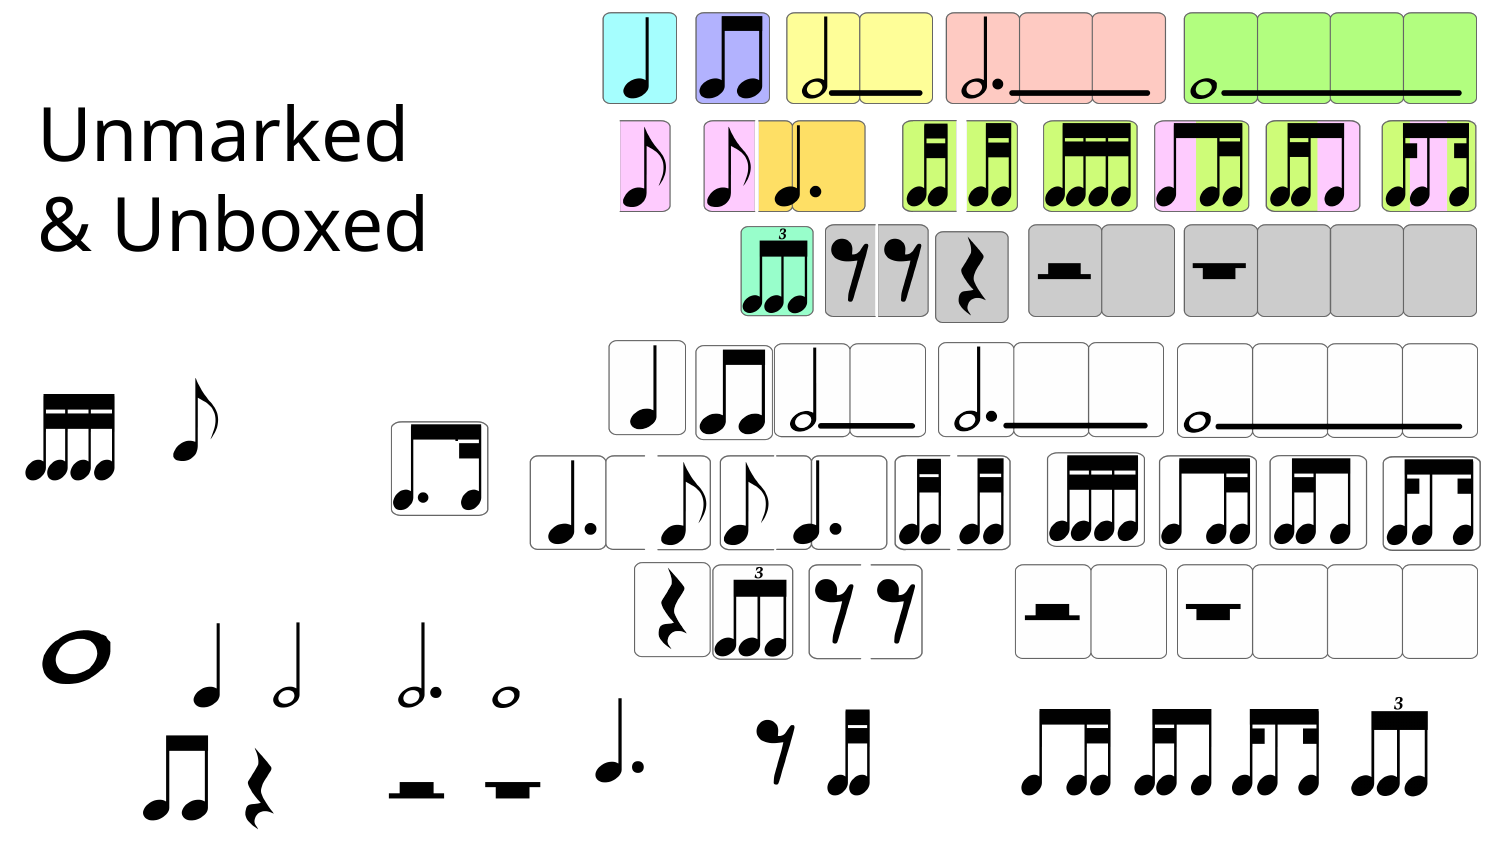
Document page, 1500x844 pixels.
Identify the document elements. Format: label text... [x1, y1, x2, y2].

picture [176, 621, 368, 708]
picture [143, 374, 250, 461]
picture [618, 120, 692, 212]
picture [735, 708, 924, 796]
text_box Unmarked & Unboxed [22, 0, 515, 354]
picture [1028, 224, 1175, 317]
picture [823, 224, 1009, 323]
picture [1341, 687, 1438, 808]
picture [37, 621, 113, 684]
picture [902, 120, 1500, 212]
picture [383, 621, 681, 832]
picture [786, 12, 933, 104]
picture [942, 12, 1477, 104]
picture [1180, 224, 1477, 317]
picture [602, 12, 677, 104]
picture [15, 394, 122, 481]
picture [1124, 709, 1329, 796]
picture [695, 12, 770, 104]
picture [1011, 709, 1118, 796]
picture [702, 120, 897, 212]
picture [734, 220, 816, 341]
picture [143, 734, 332, 832]
picture [375, 340, 1500, 686]
